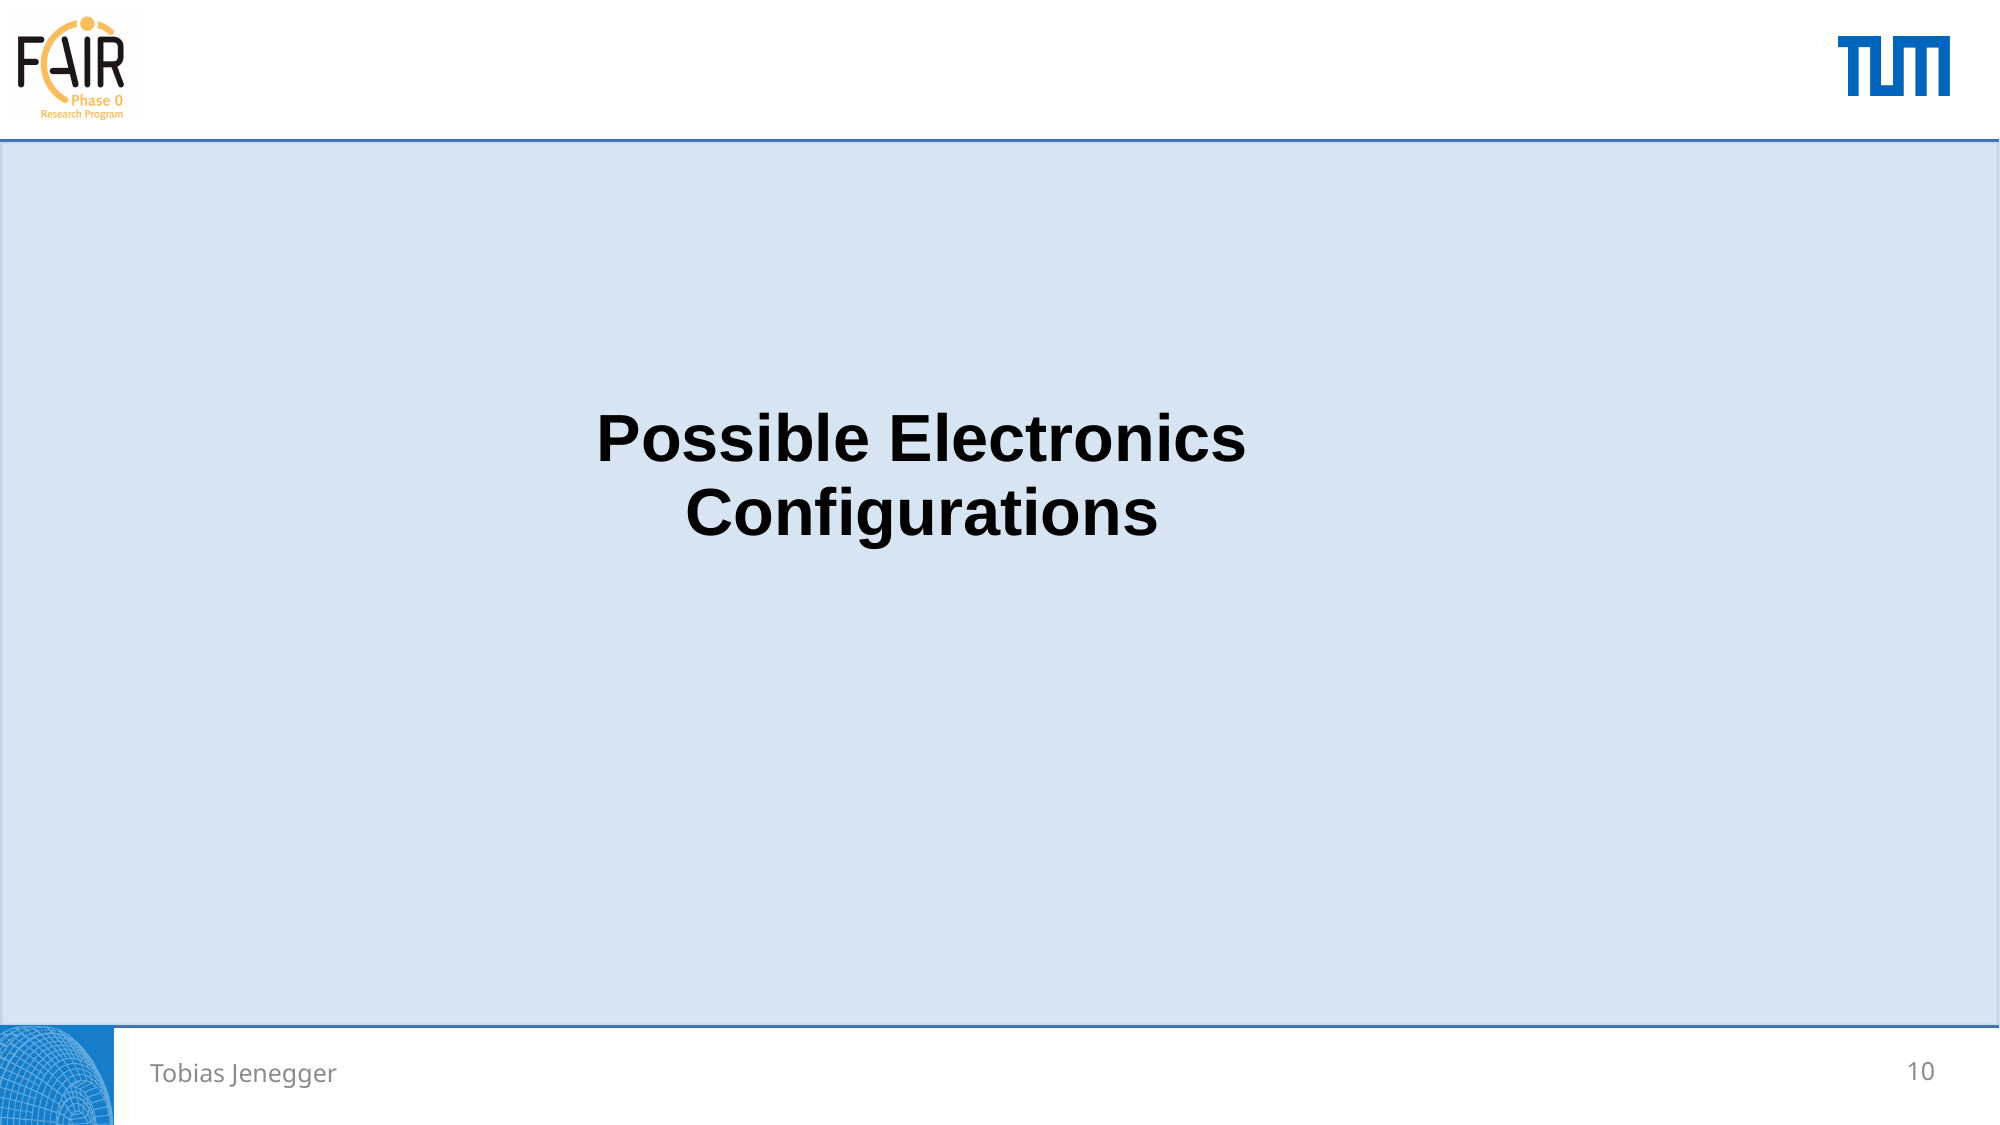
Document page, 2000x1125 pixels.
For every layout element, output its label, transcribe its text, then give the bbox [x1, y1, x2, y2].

picture [0, 1025, 114, 1125]
text_box Possible Electronics Configurations [525, 393, 1321, 558]
picture [1838, 36, 1950, 96]
picture [15, 15, 142, 120]
